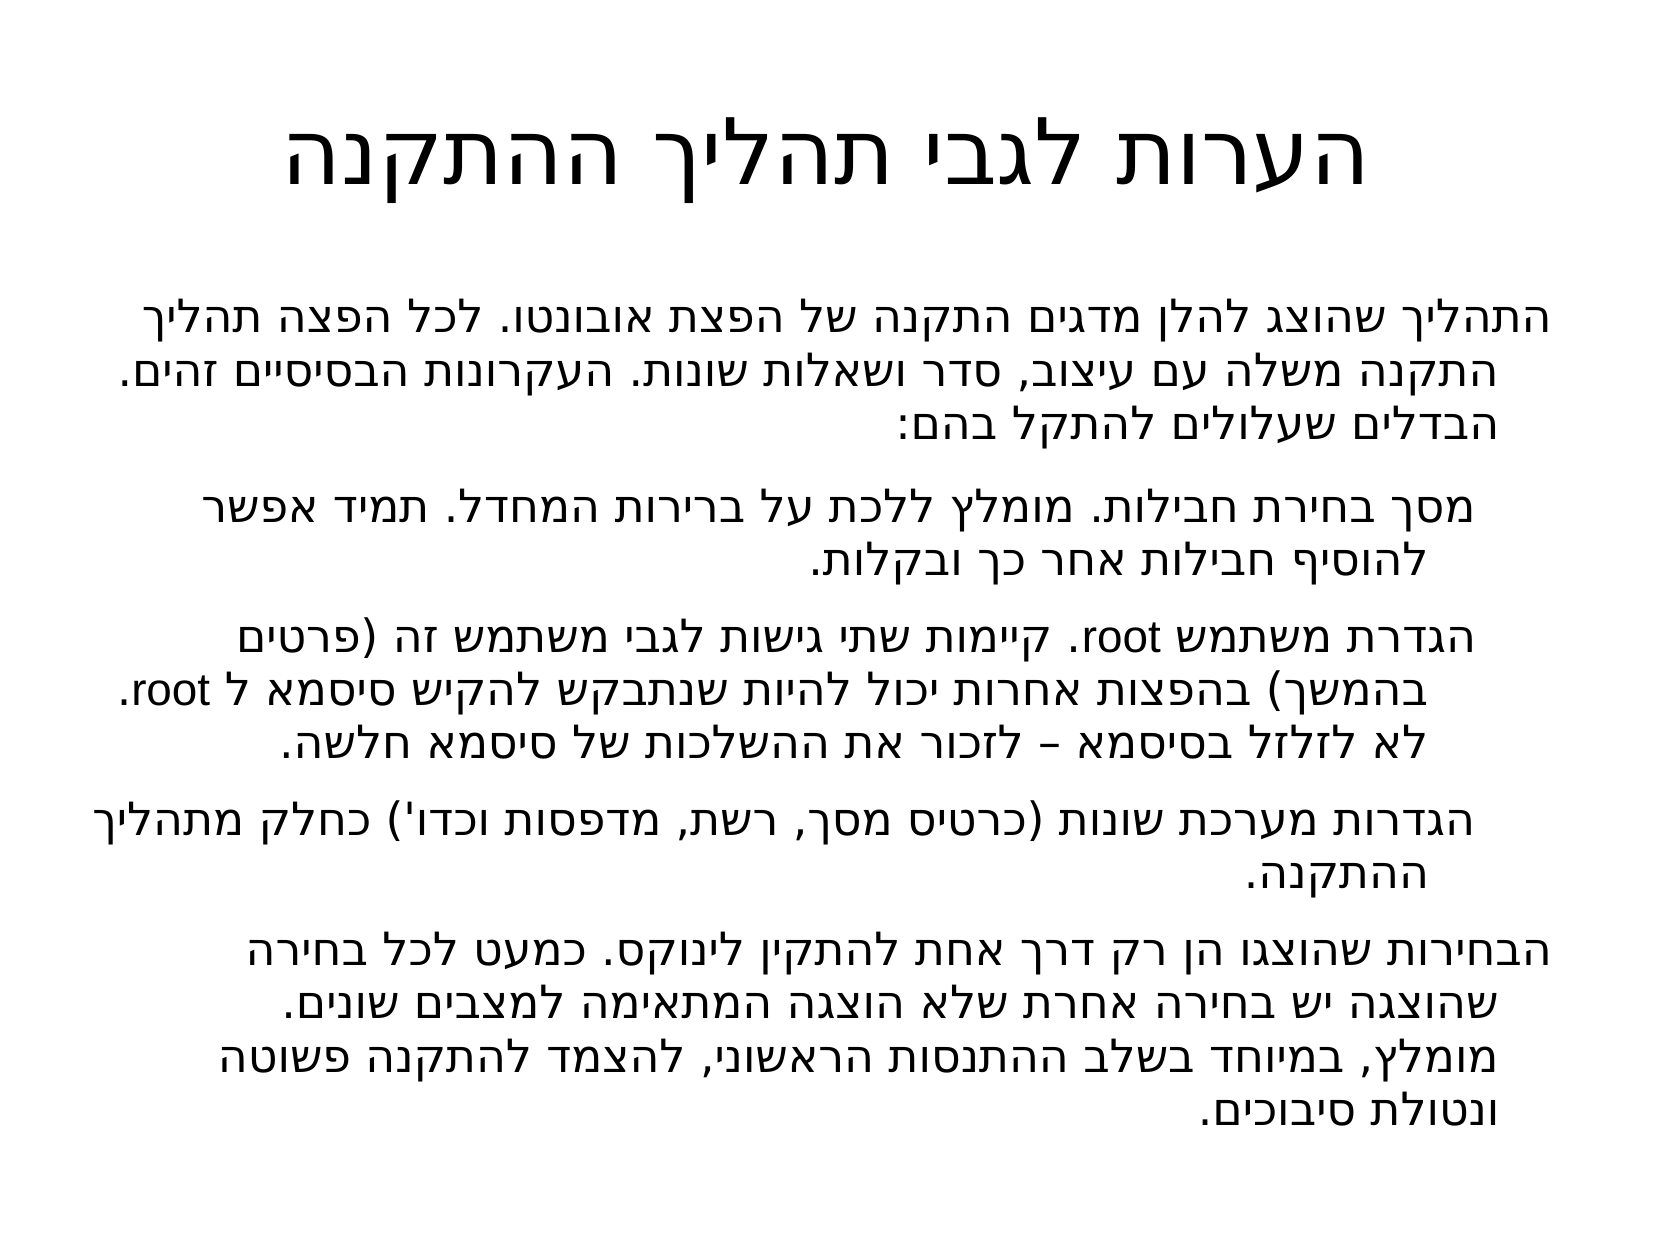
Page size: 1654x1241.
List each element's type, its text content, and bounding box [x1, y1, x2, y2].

title הערות לגבי תהליך ההתקנה [82, 49, 1571, 257]
list התהליך שהוצג להלן מדגים התקנה של הפצת אובונטו. לכל הפצה תהליך התקנה משלה עם עיצוב, סדר ושאלות שונות. העקרונות הבסיסיים זהים. הבדלים שעלולים להתקל בהם: מסך בחירת חבילות. מומלץ ללכת על ברירות המחדל. תמיד אפשר להוסיף חבילות אחר כך ובקלות. הגדרת משתמש root. קיימות שתי גישות לגבי משתמש זה (פרטים בהמשך) בהפצות אחרות יכול להיות שנתבקש להקיש סיסמא ל root. לא לזלזל בסיסמא – לזכור את ההשלכות של סיסמא חלשה. הגדרות מערכת שונות (כרטיס מסך, רשת, מדפסות וכדו') כחלק מתהליך ההתקנה. הבחירות שהוצגו הן רק דרך אחת להתקין לינוקס. כמעט לכל בחירה שהוצגה יש בחירה אחרת שלא הוצגה המתאימה למצבים שונים. מומלץ, במיוחד בשלב ההתנסות הראשוני, להצמד להתקנה פשוטה ונטולת סיבוכים. [82, 290, 1571, 1168]
